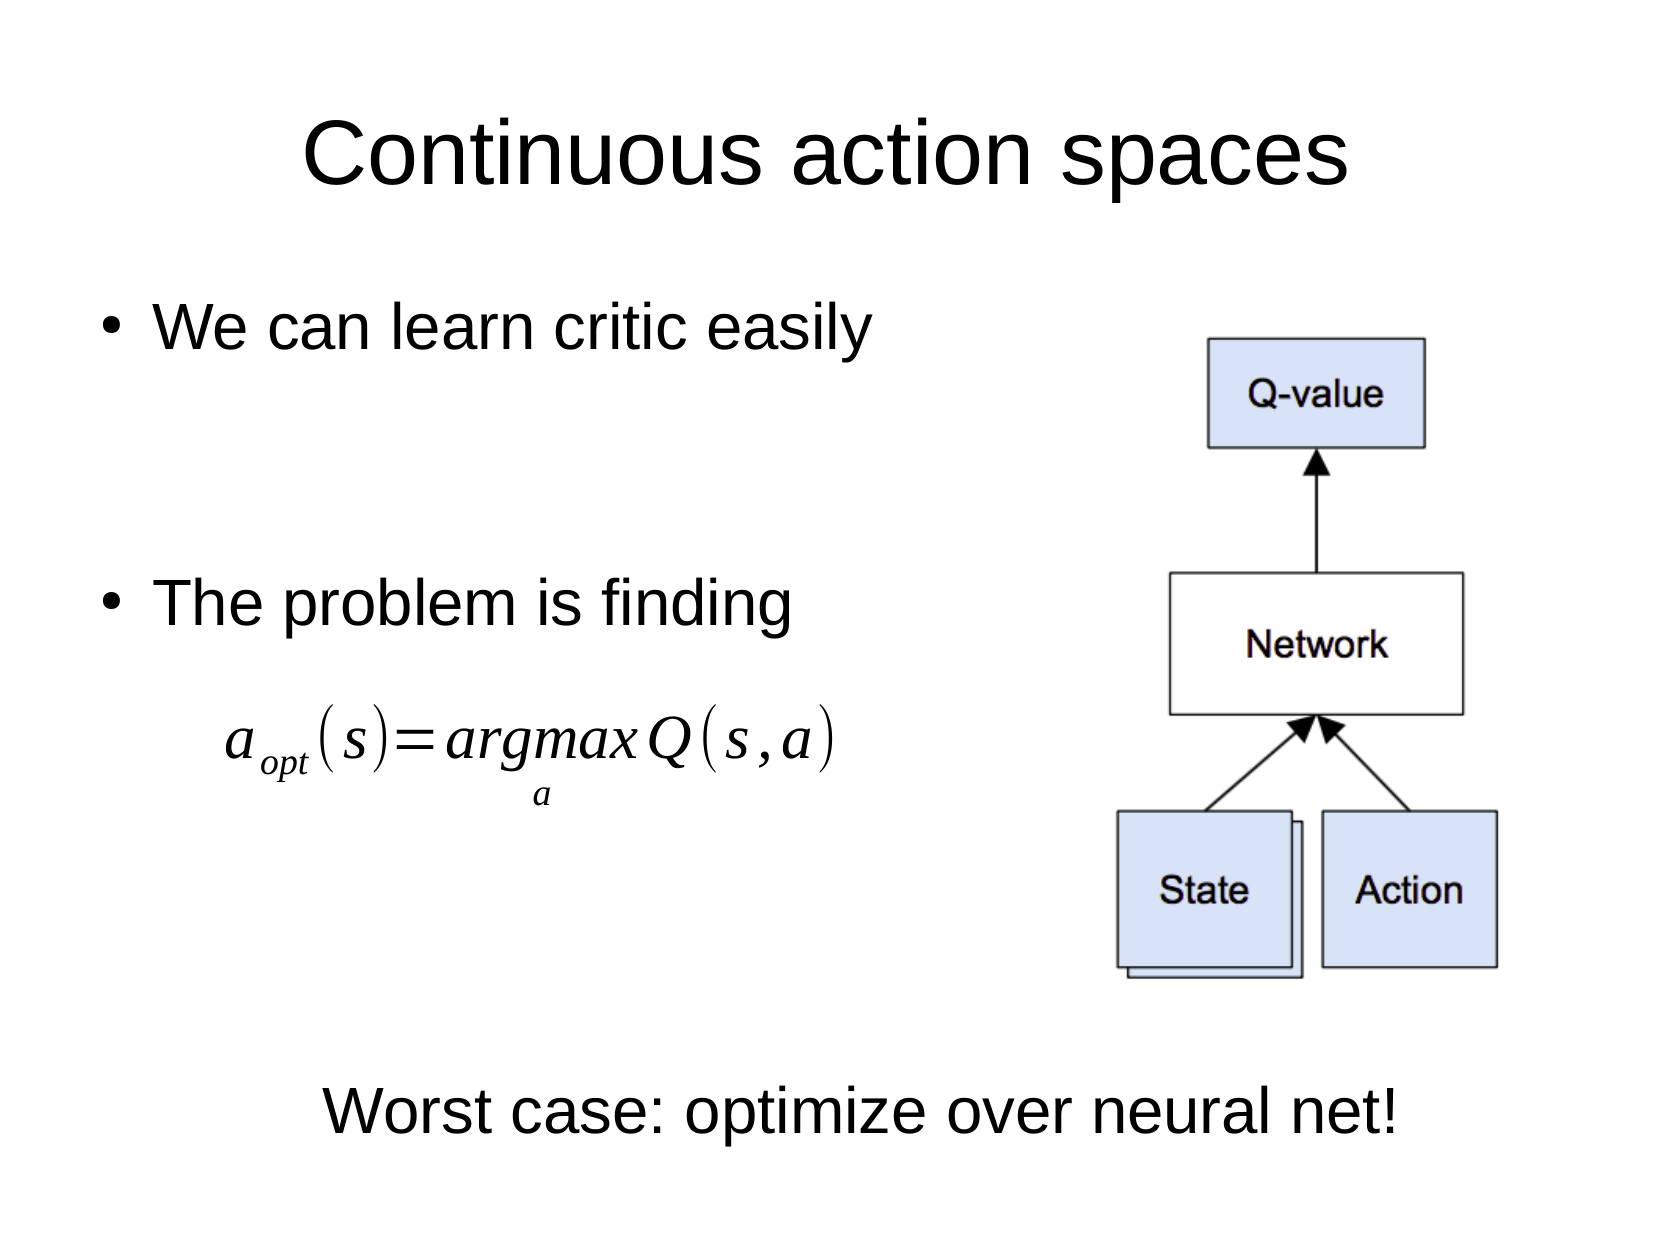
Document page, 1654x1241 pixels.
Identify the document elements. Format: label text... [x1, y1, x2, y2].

title Continuous action spaces [82, 49, 1571, 257]
list We can learn critic easily The problem is finding Worst case: optimize over neural net! [82, 290, 1571, 1156]
chart [208, 699, 854, 814]
picture [1110, 329, 1514, 990]
